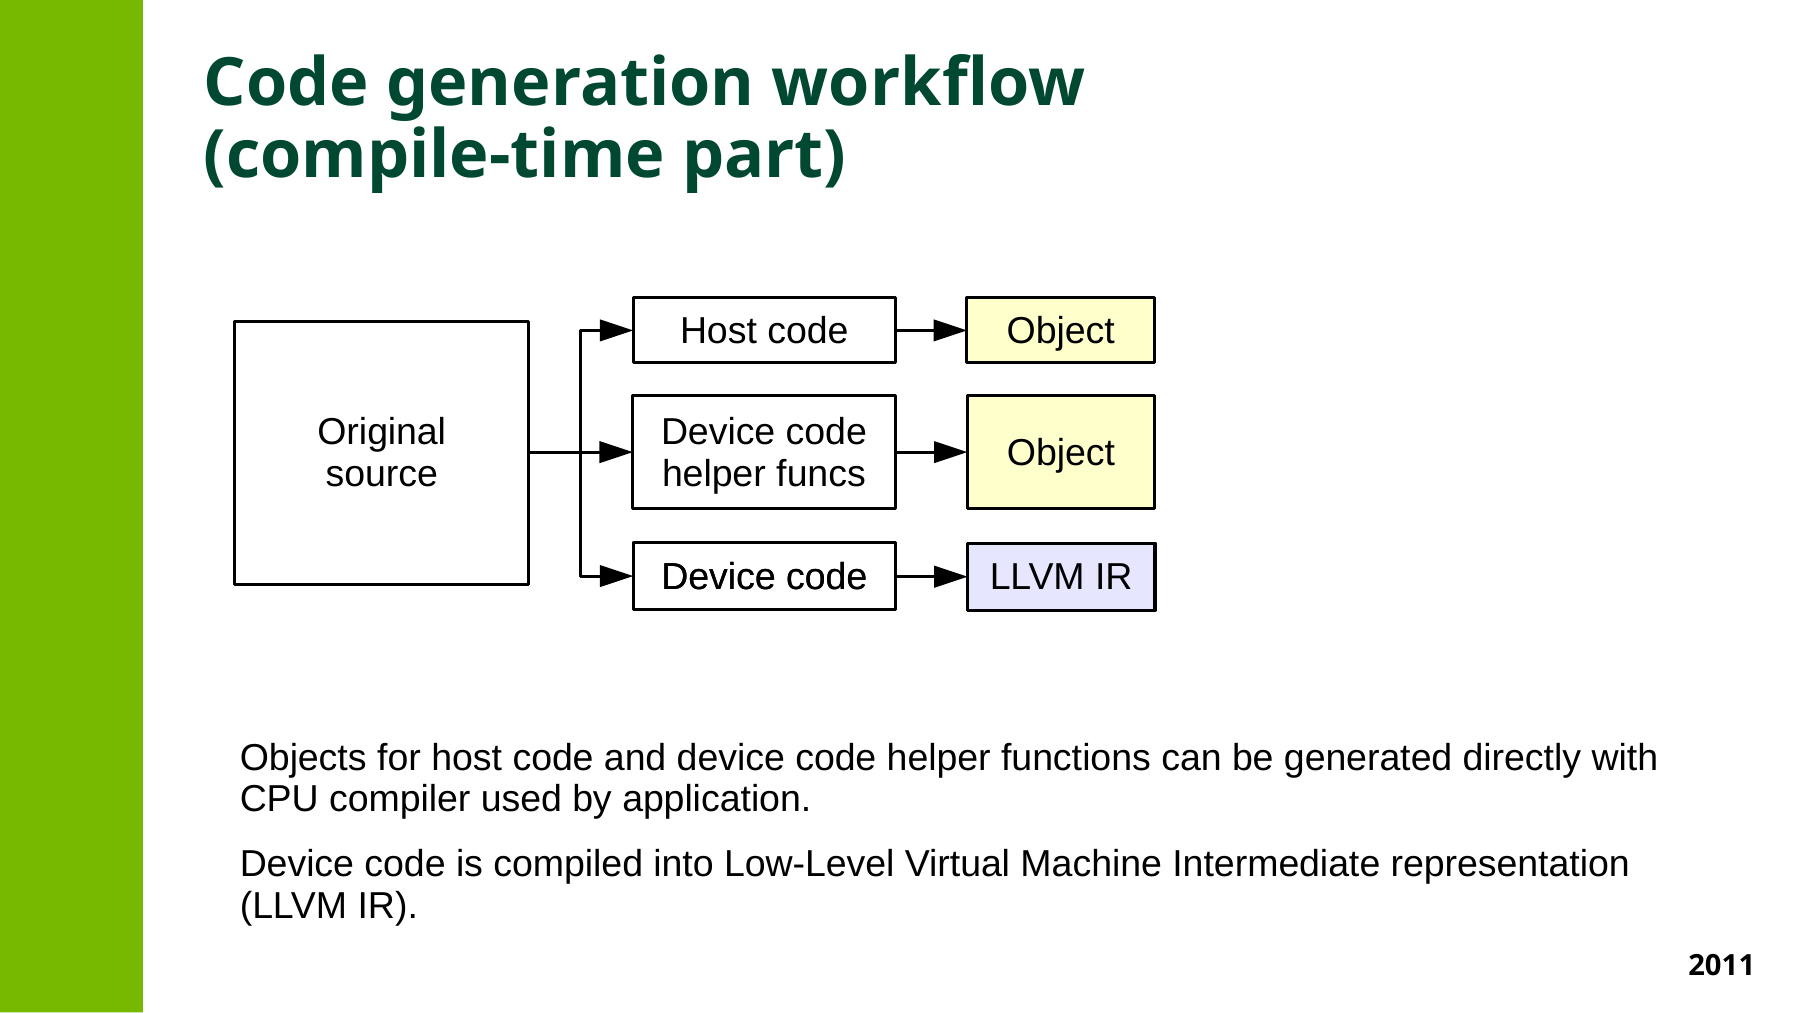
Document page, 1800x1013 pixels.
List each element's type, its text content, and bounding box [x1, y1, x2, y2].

text_box Host code [633, 297, 896, 363]
text_box Object [967, 395, 1155, 509]
text_box Device code helper funcs [632, 395, 896, 509]
text_box Original source [234, 321, 529, 585]
title Code generation workflow (compile-time part) [188, 40, 1733, 211]
text_box Object [966, 297, 1155, 363]
text_box Device code [633, 542, 896, 610]
text_box Objects for host code and device code helper functions can be generated directly with CPU compiler used by application. Device code is compiled into Low-Level Virtual Machine Intermediate representation (LLVM IR). [225, 728, 1727, 934]
text_box LLVM IR [967, 543, 1156, 611]
